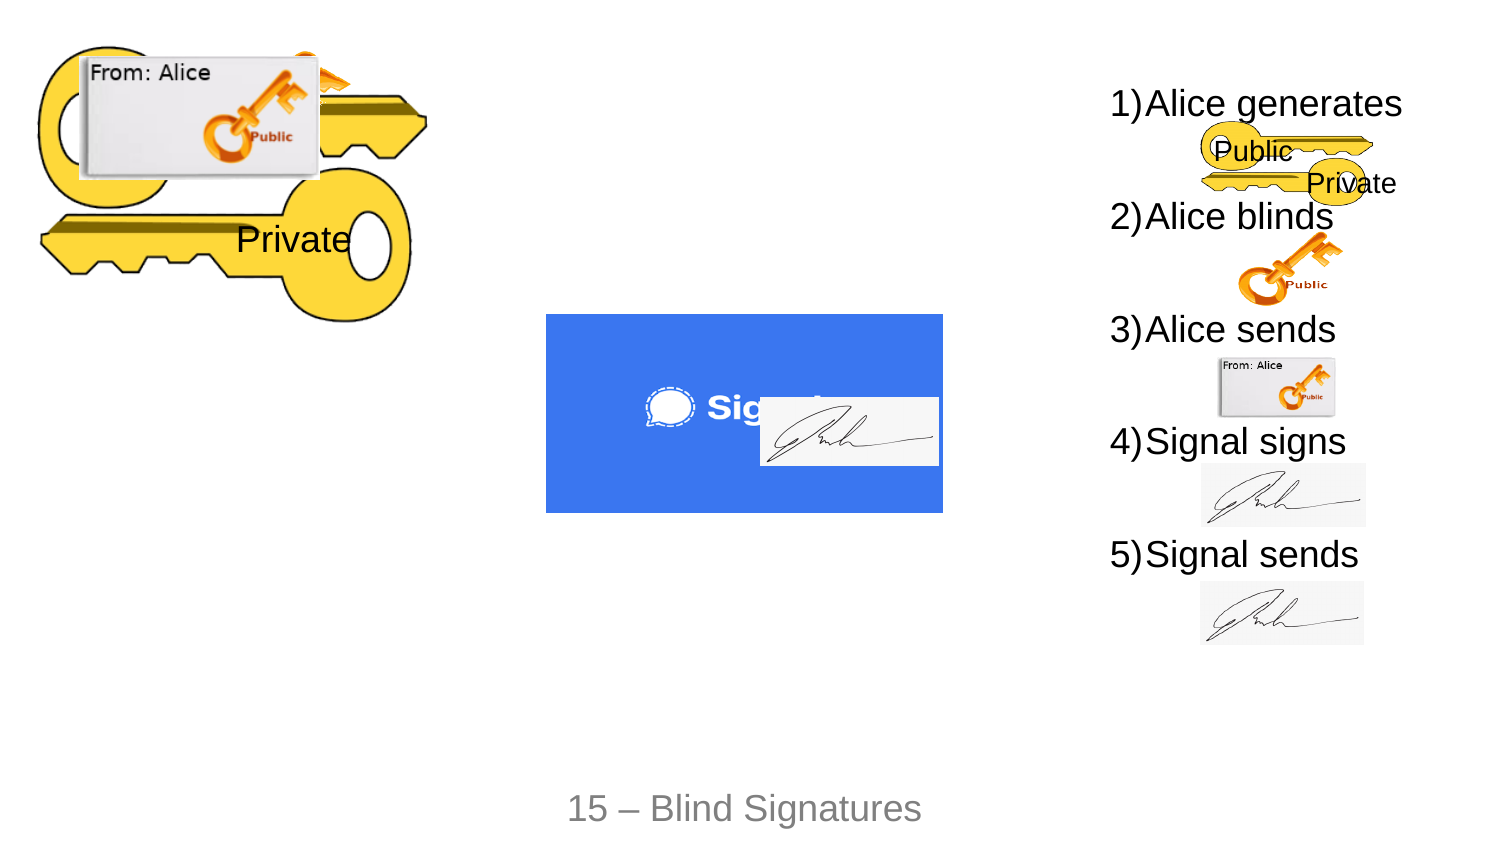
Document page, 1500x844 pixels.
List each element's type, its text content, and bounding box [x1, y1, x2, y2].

picture [1197, 174, 1370, 208]
text_box Public [1196, 115, 1377, 174]
picture [31, 217, 421, 330]
text_box [119, 44, 368, 195]
text_box [1230, 227, 1351, 318]
picture [1201, 463, 1366, 527]
picture [1217, 357, 1336, 418]
picture [79, 56, 320, 180]
text_box 15 – Blind Signatures [552, 779, 938, 837]
text_box Public [28, 27, 437, 217]
text_box Alice generates Alice blinds Alice sends Signal signs Signal sends [1095, 74, 1471, 584]
picture [546, 314, 943, 513]
picture [1200, 581, 1364, 645]
